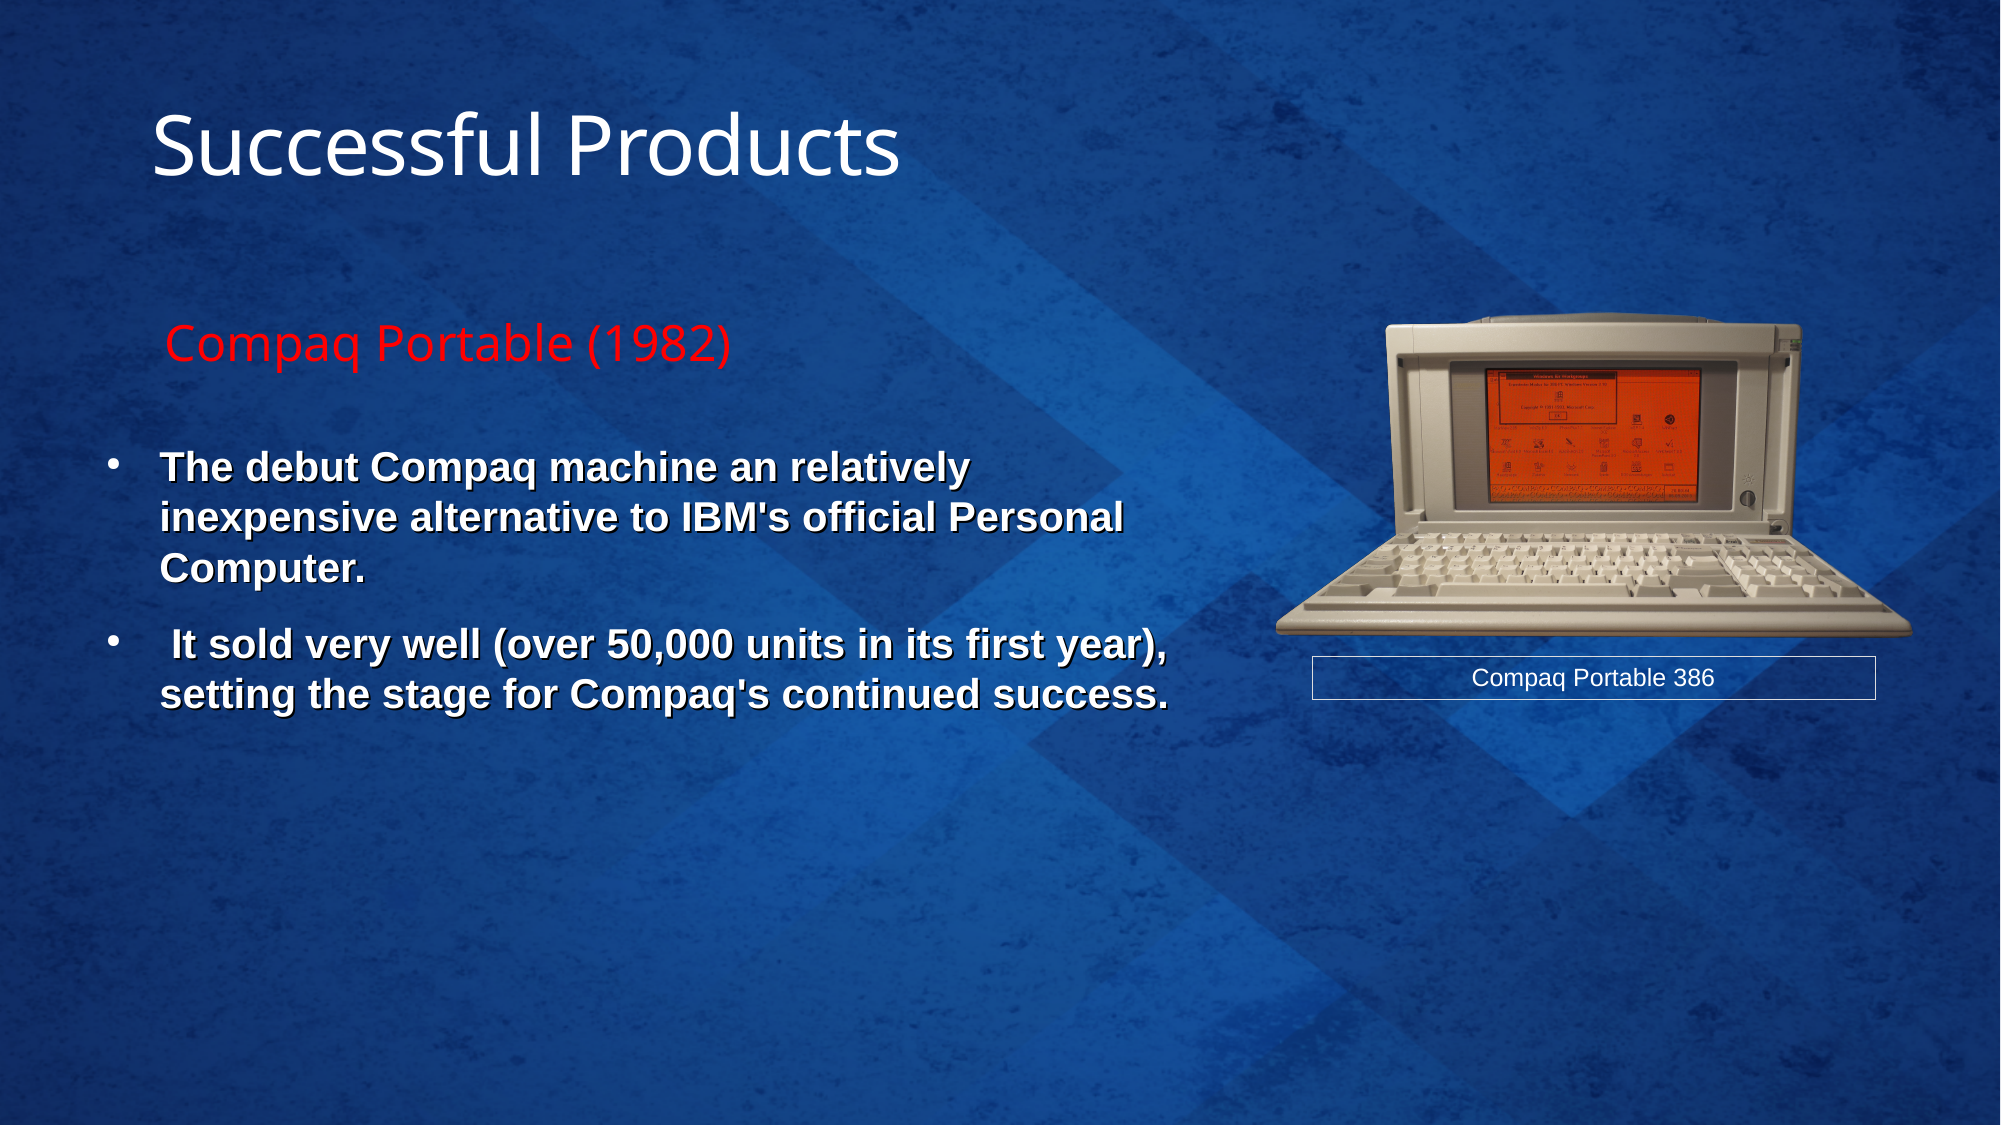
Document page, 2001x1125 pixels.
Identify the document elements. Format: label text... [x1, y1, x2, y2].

title Successful Products [136, 71, 1538, 226]
picture [0, 0, 2001, 1125]
text_box Compaq Portable (1982) [150, 300, 965, 376]
text_box Compaq Portable 386 [1312, 656, 1876, 700]
list The debut Compaq machine an relatively inexpensive alternative to IBM's official Personal Computer. It sold very well (over 50,000 units in its first year), setting the stage for Compaq's continued success. [73, 334, 1199, 823]
